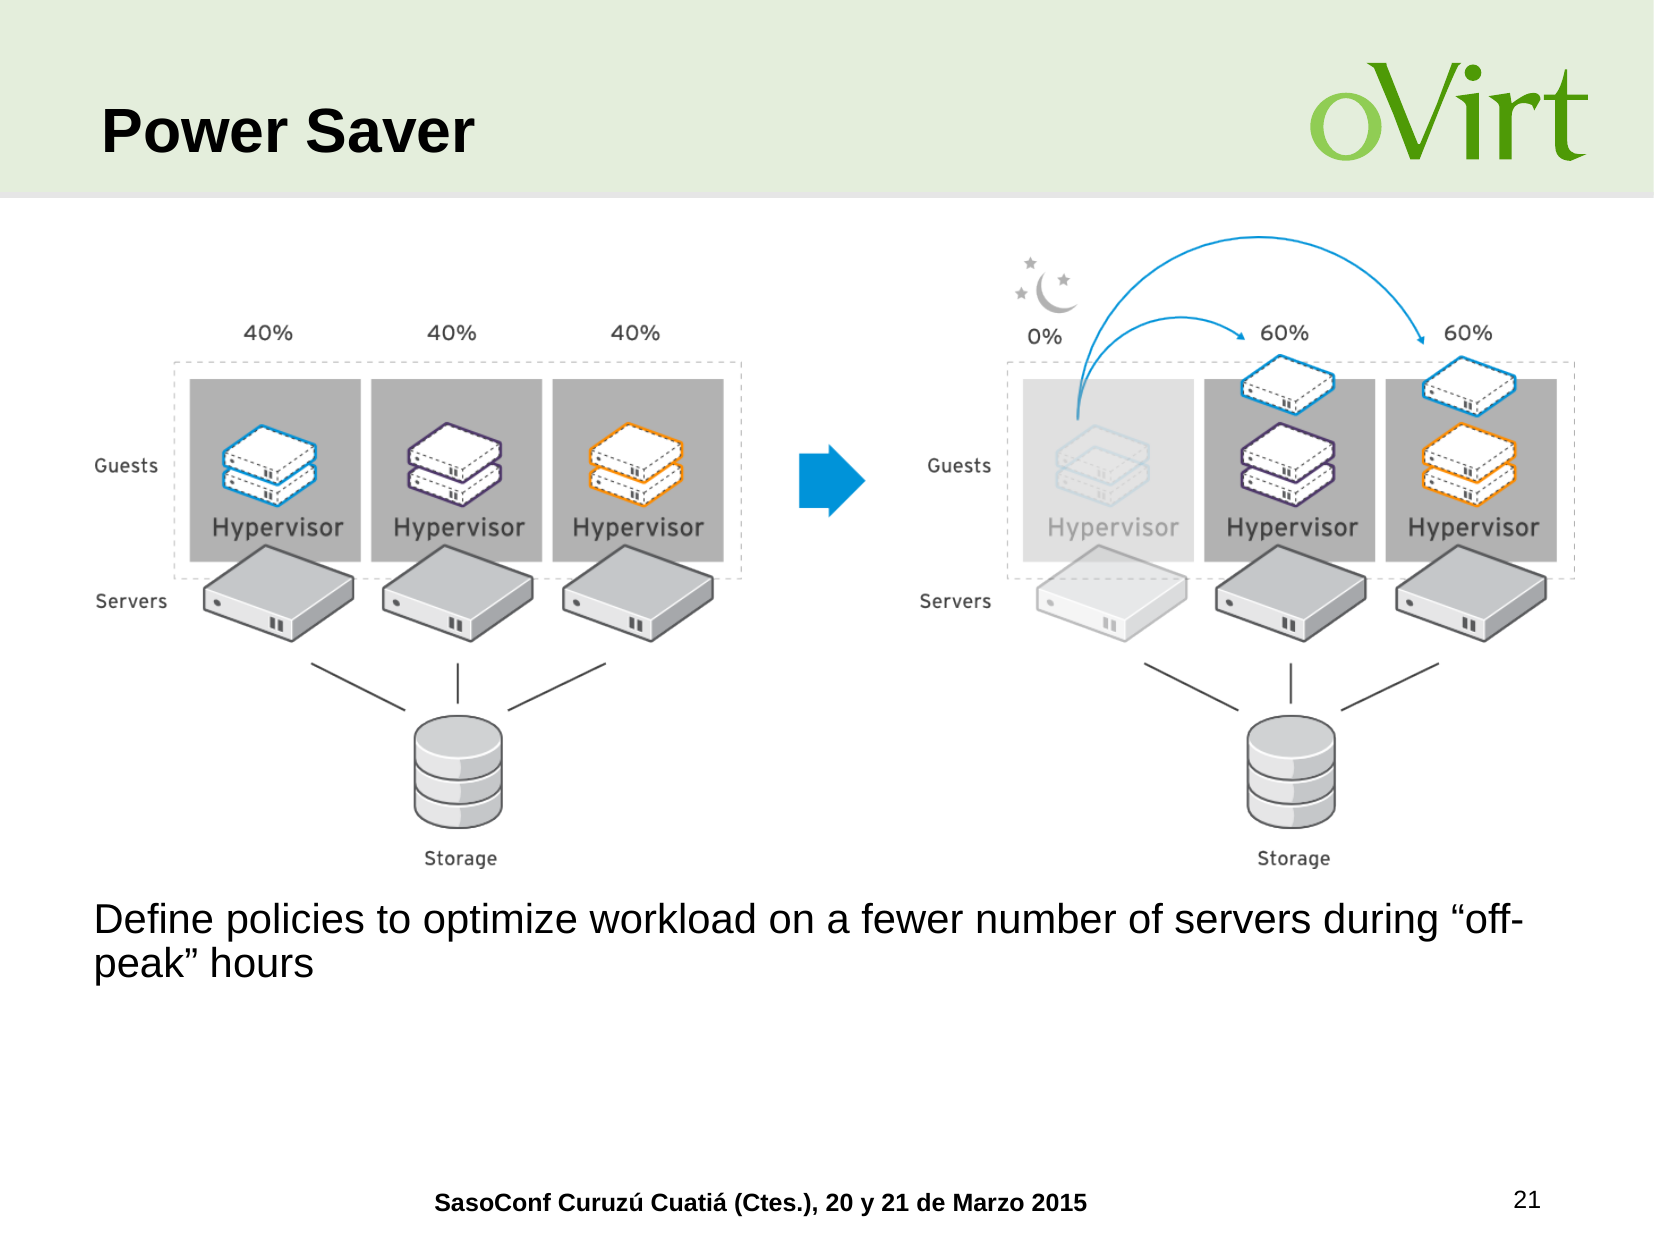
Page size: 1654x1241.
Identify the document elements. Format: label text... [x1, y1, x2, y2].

title Power Saver [86, 36, 1307, 225]
text_box Define policies to optimize workload on a fewer number of servers during “off-peak” hours [41, 891, 1640, 1066]
picture [86, 236, 1575, 869]
